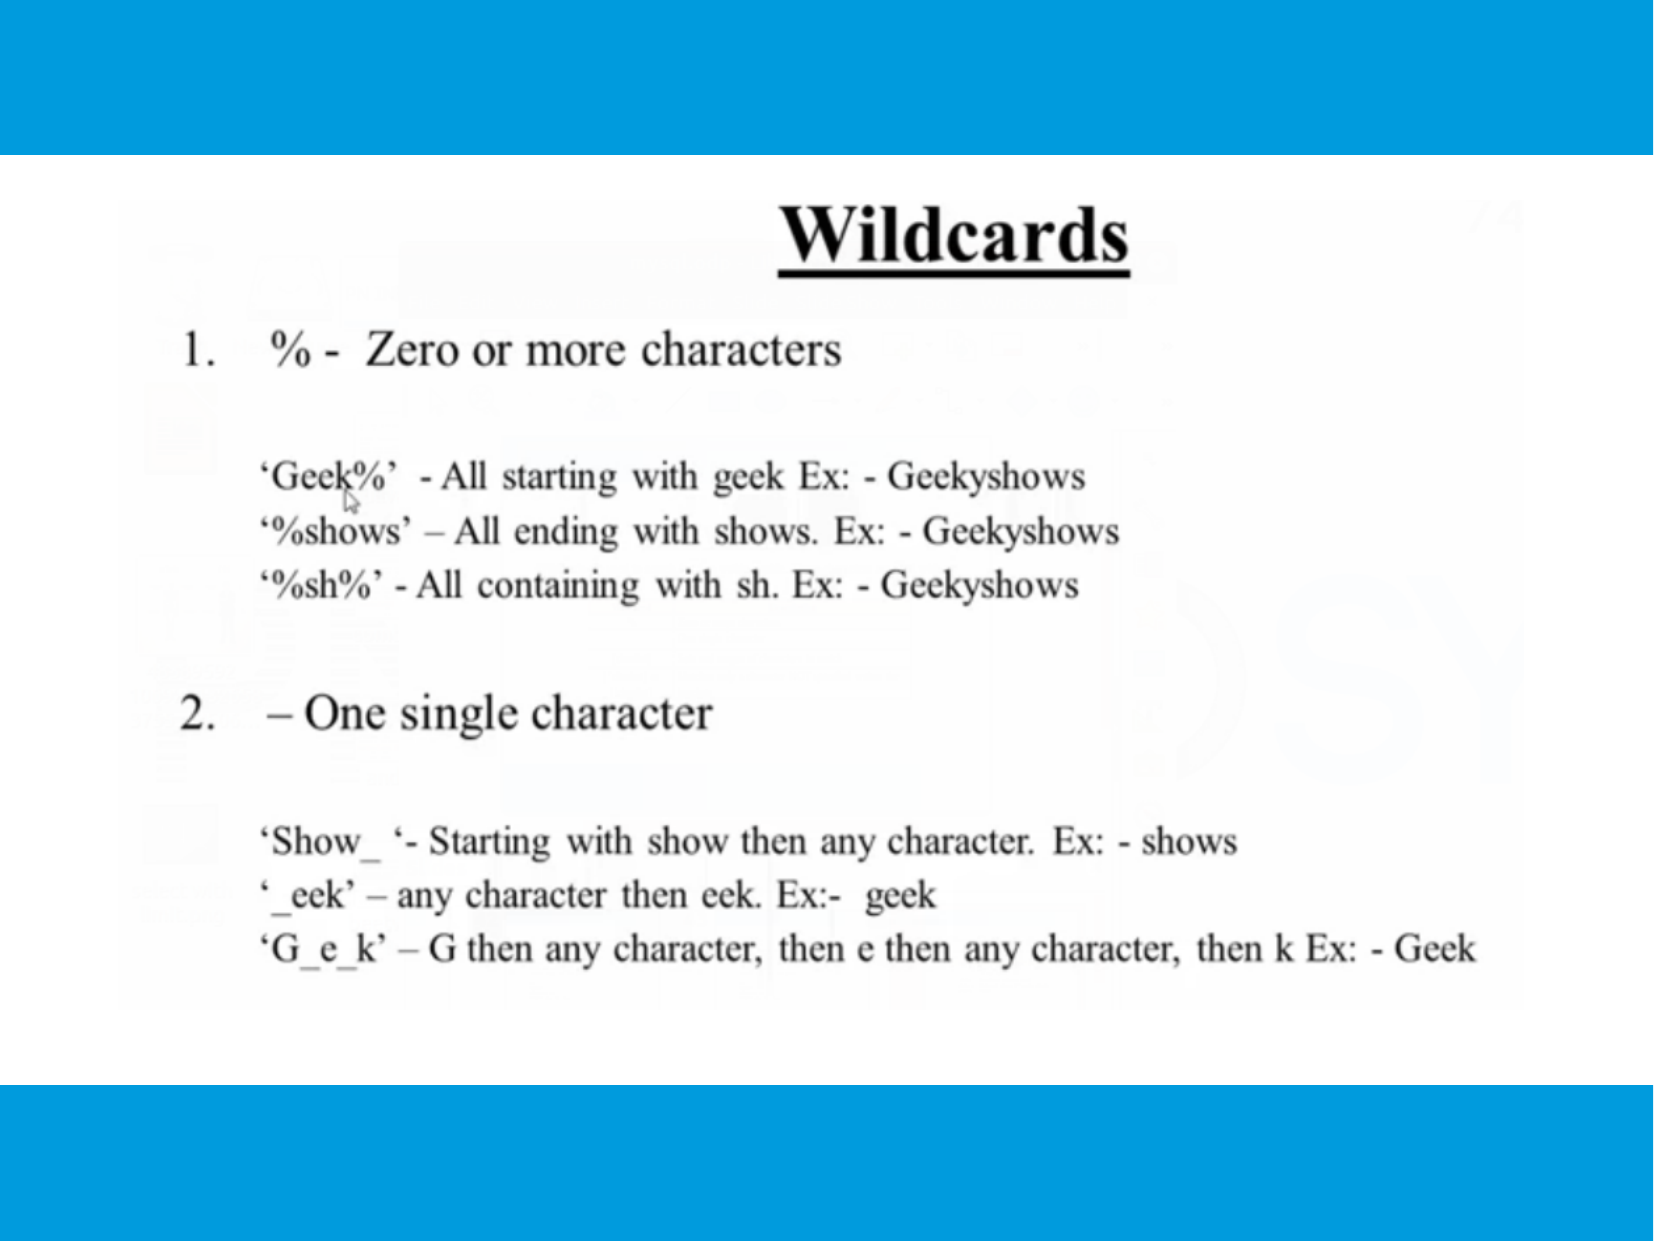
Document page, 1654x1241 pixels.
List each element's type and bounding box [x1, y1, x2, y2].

picture [118, 200, 1524, 1010]
